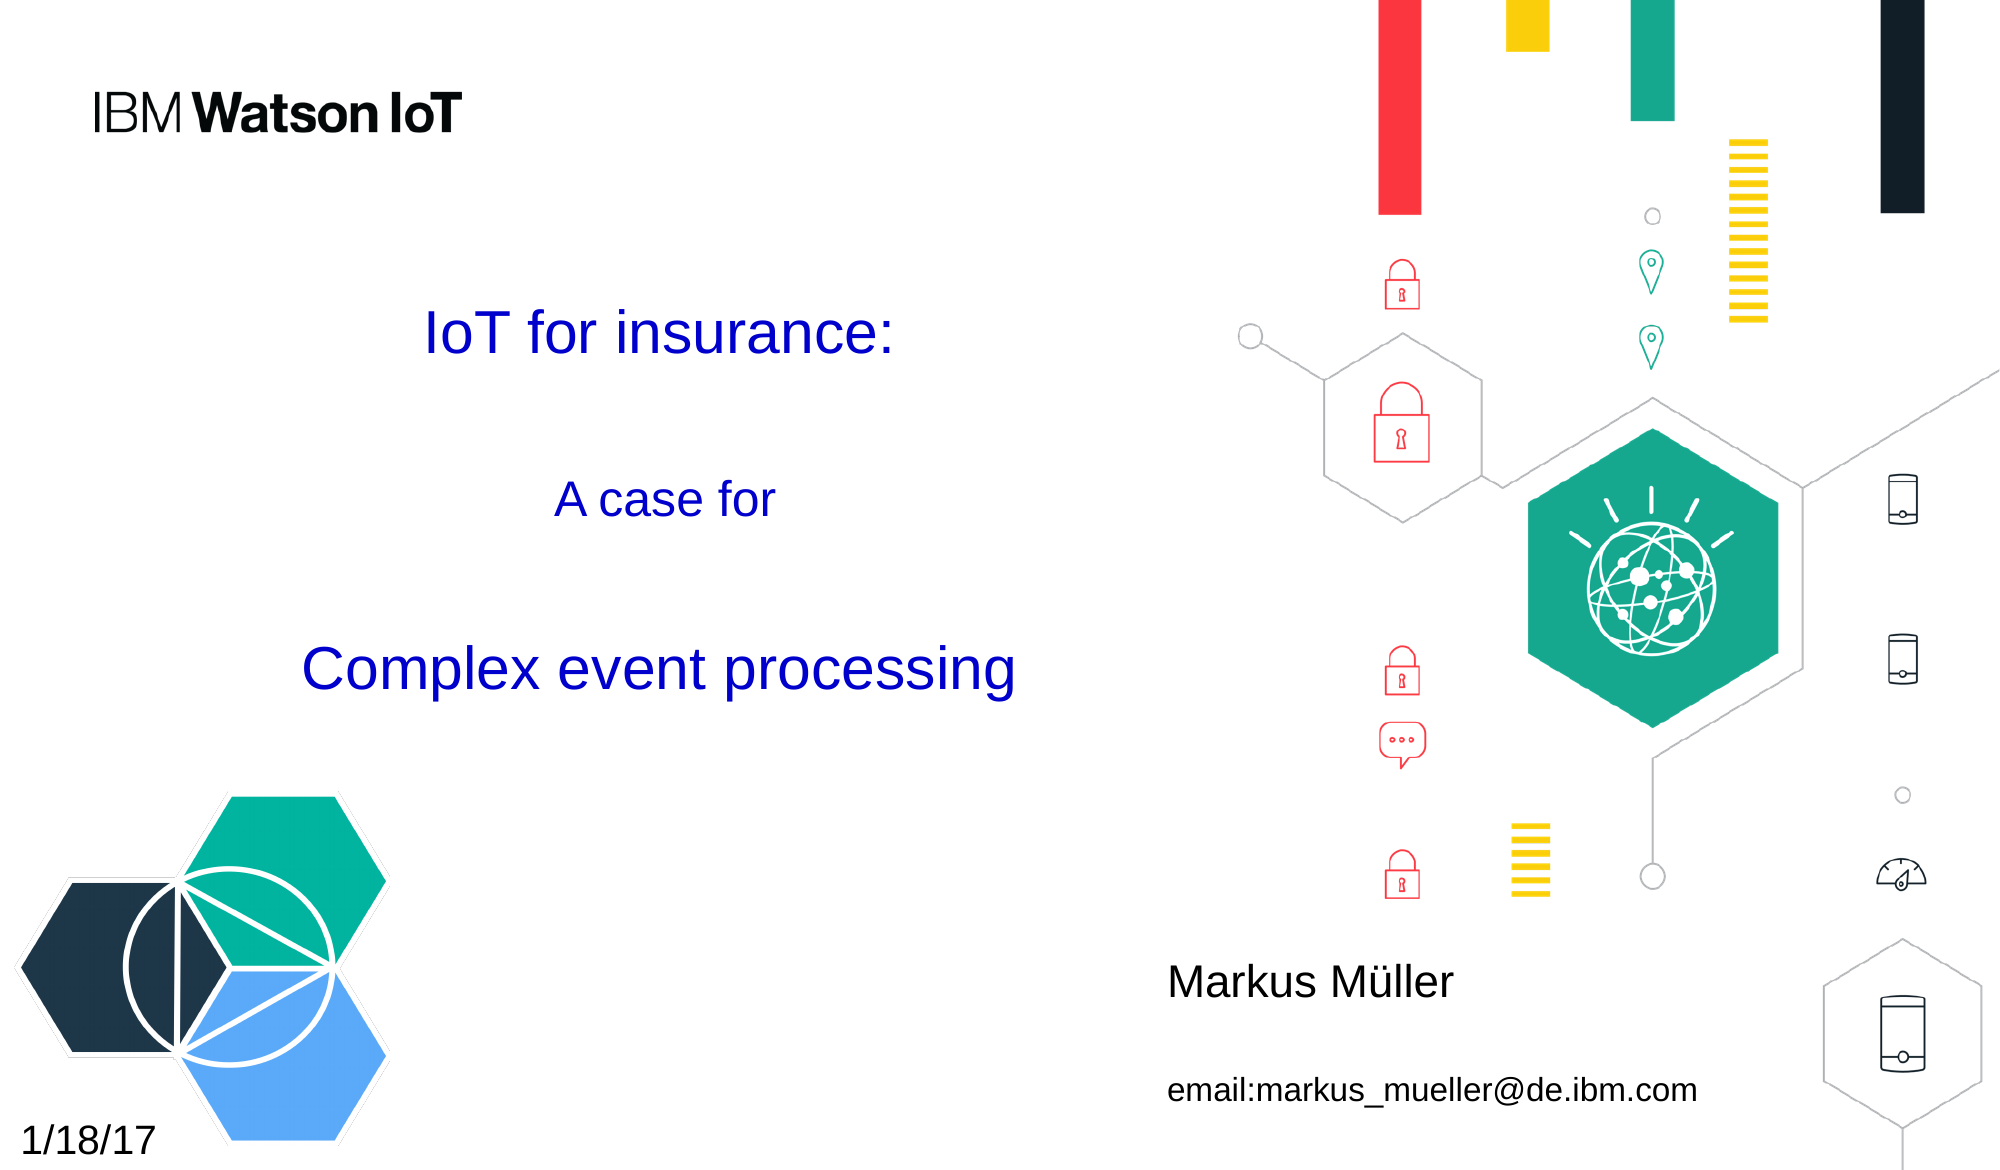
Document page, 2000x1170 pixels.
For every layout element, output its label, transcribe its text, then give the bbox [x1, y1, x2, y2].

text_box 1/18/17 [5, 1110, 207, 1170]
picture [0, 0, 2000, 1170]
title IoT for insurance: A case for Complex event processing [89, 199, 1230, 781]
text_box Markus Müller email:markus_mueller@de.ibm.com [1141, 898, 1726, 1158]
